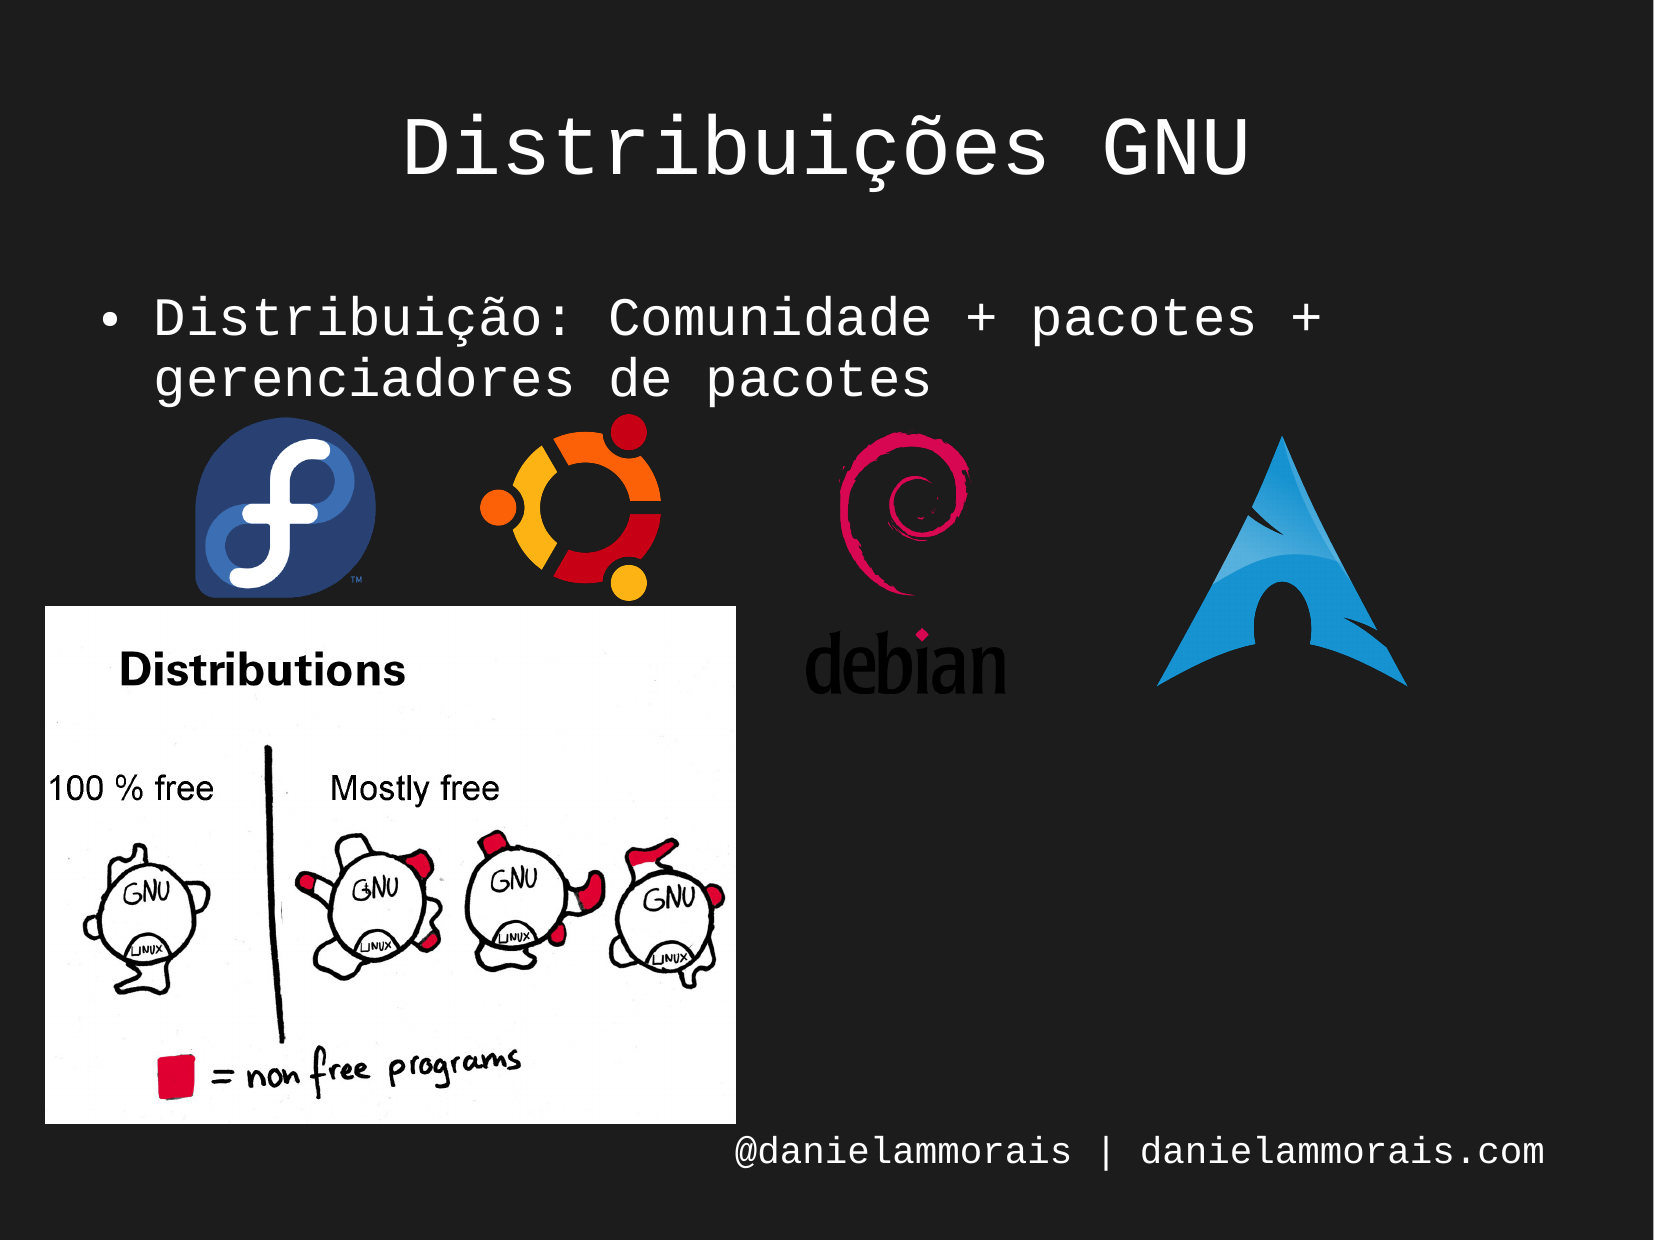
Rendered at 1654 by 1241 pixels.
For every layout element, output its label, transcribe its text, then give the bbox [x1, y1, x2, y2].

picture [806, 430, 1006, 694]
picture [1155, 434, 1411, 691]
picture [45, 606, 736, 1124]
picture [480, 414, 661, 601]
title Distribuições GNU [82, 49, 1571, 257]
text_box @danielammorais | danielammorais.com [720, 1125, 1654, 1226]
list Distribuição: Comunidade + pacotes + gerenciadores de pacotes [82, 290, 1571, 1010]
picture [195, 417, 376, 598]
